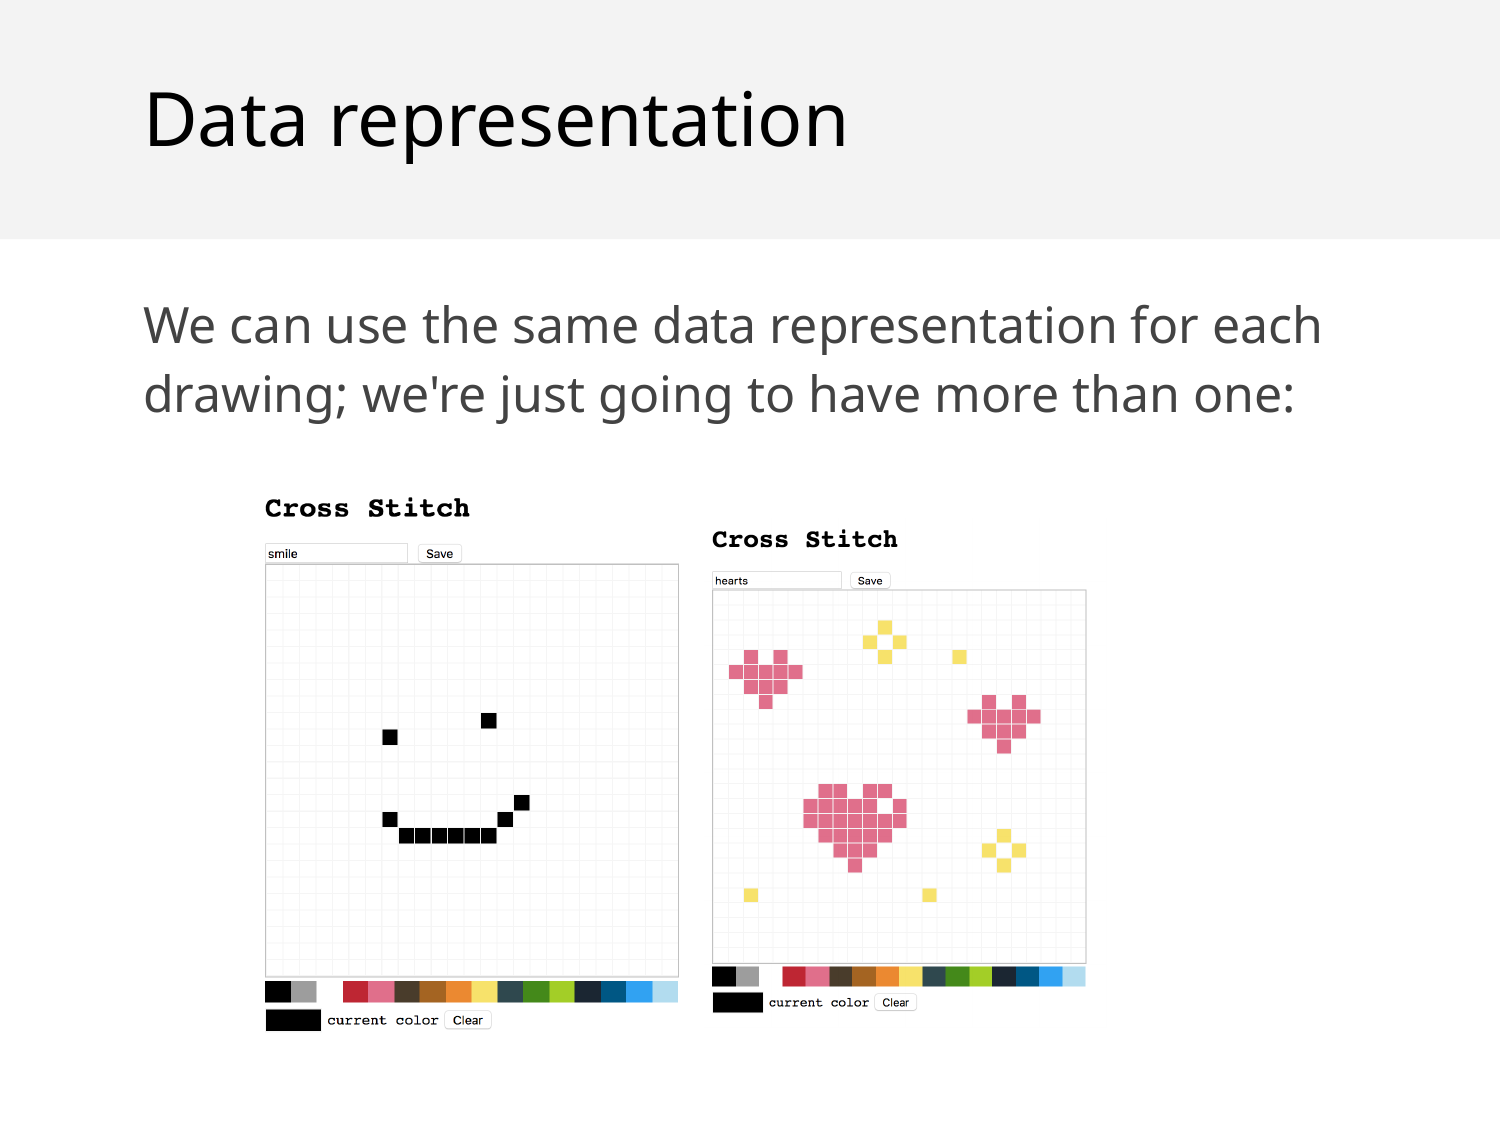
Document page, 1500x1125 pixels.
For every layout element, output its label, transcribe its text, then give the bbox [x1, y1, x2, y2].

title Data representation [128, 56, 1372, 183]
list We can use the same data representation for each drawing; we're just going to have more than one: [128, 269, 1372, 451]
picture [259, 480, 1107, 1065]
